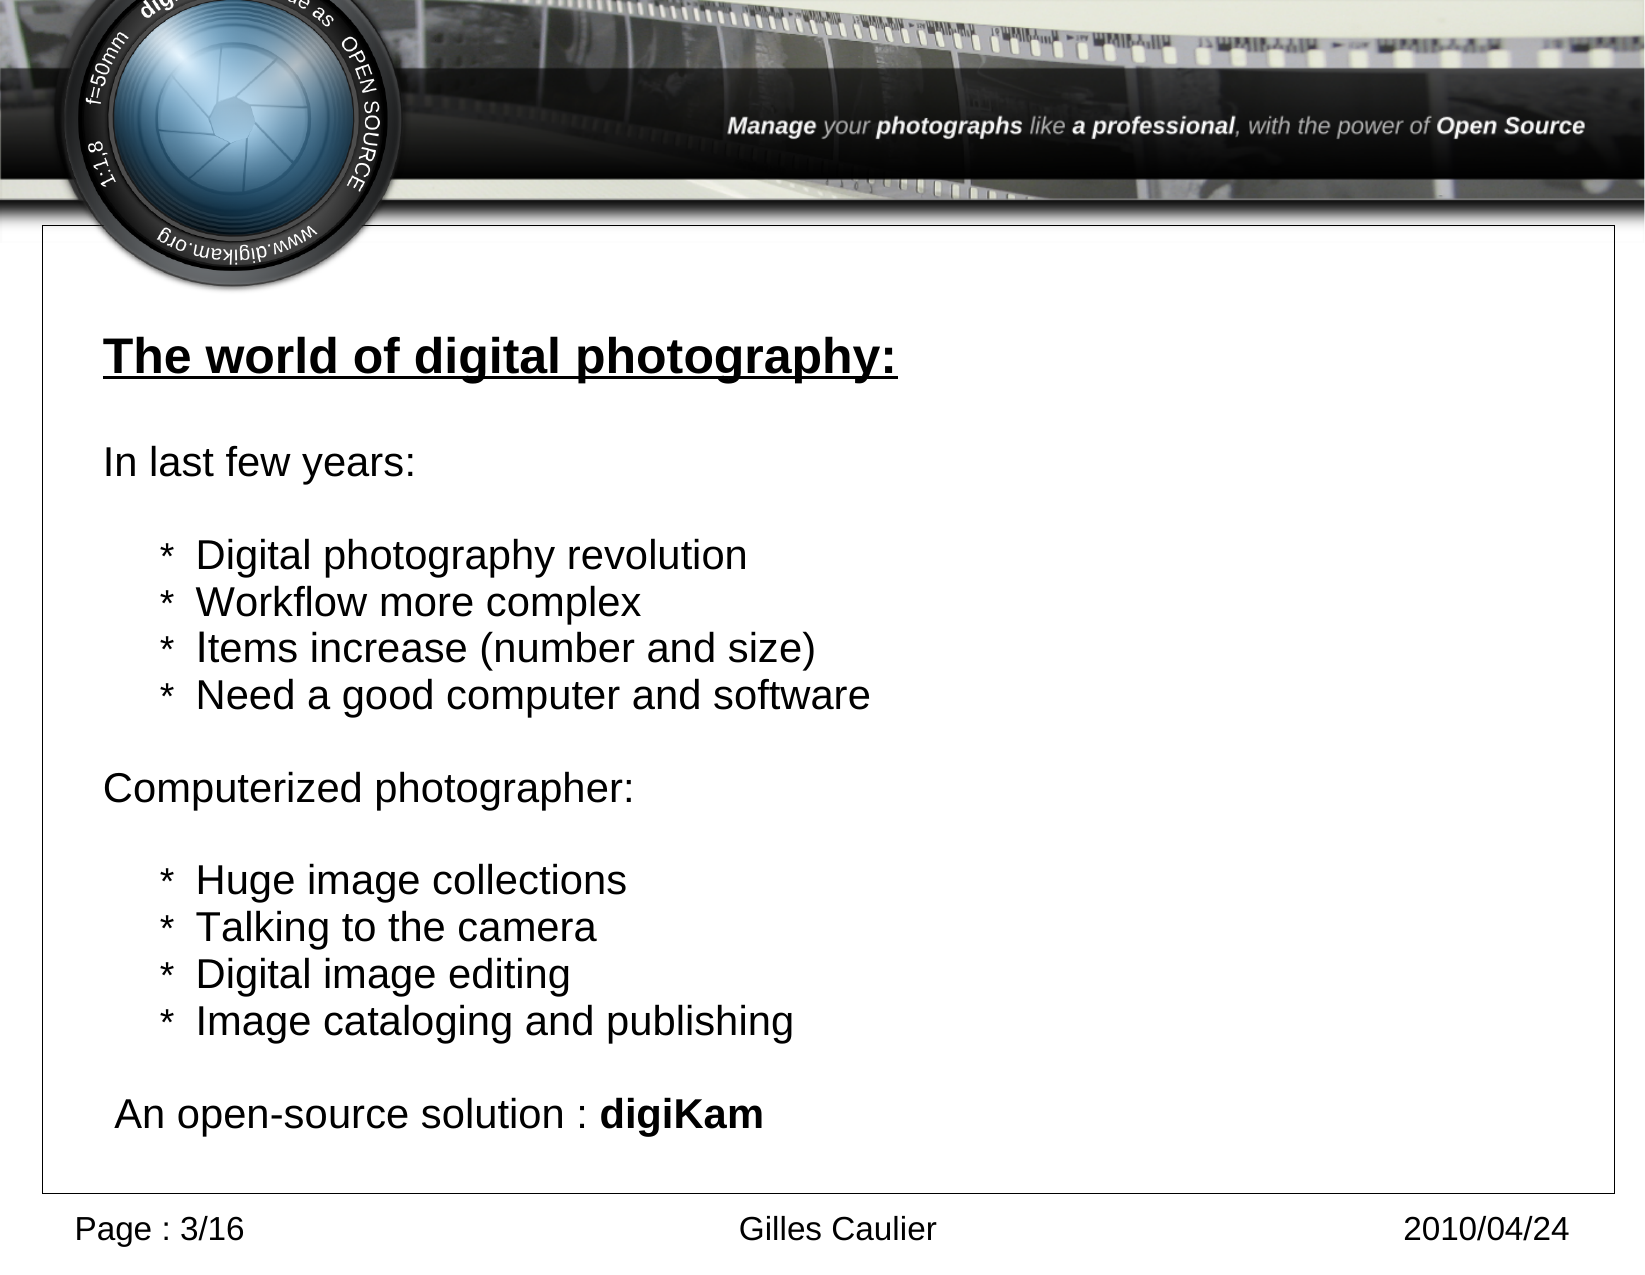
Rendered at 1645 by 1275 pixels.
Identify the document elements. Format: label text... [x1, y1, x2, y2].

picture [0, 0, 1645, 296]
title The world of digital photography: In last few years: * Digital photography revolution * Workflow more complex * Items increase (number and size) * Need a good computer and software Computerized photographer: * Huge image collections * Talking to the camera * Digital image editing * Image cataloging and publishing An open-source solution : digiKam [42, 243, 1615, 1194]
text_box Page : <numéro>/16 Gilles Caulier 2010/04/24 [21, 1207, 1623, 1251]
